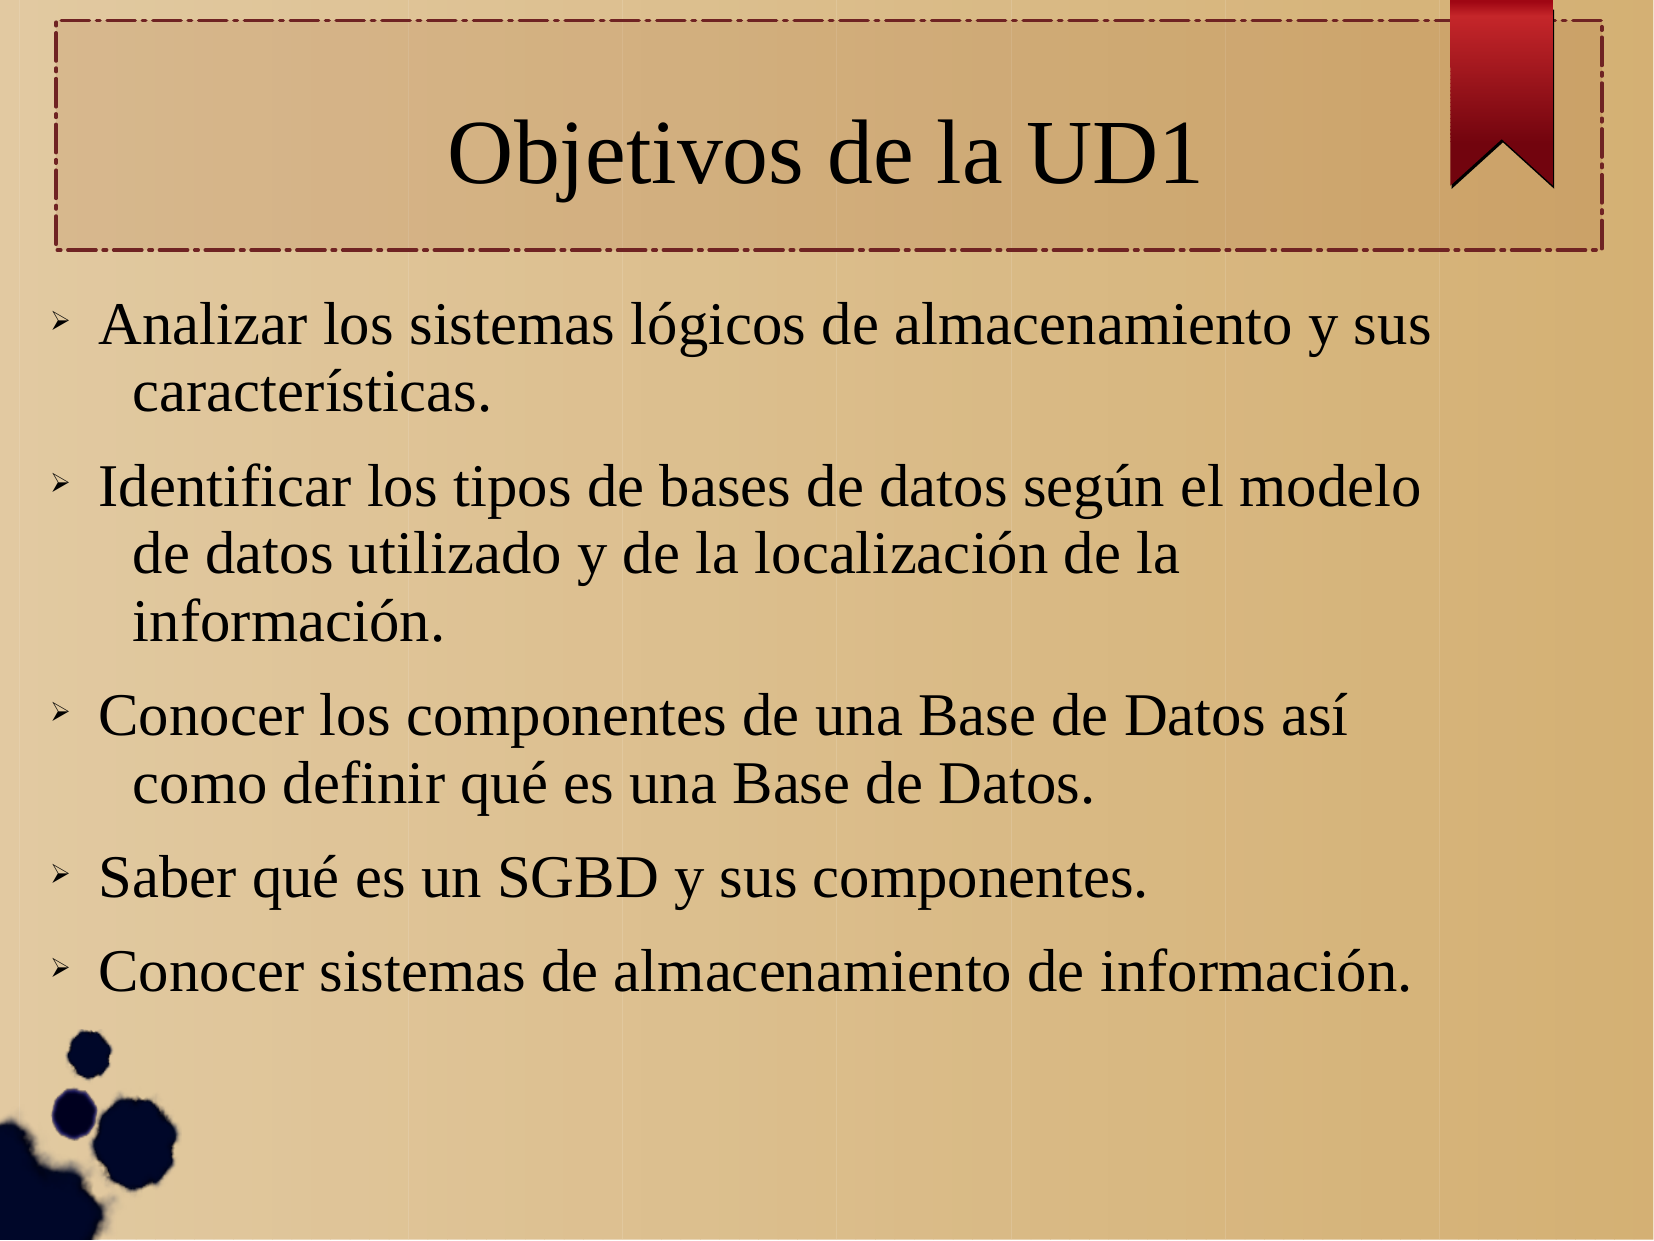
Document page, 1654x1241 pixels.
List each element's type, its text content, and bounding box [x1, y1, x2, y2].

list Analizar los sistemas lógicos de almacenamiento y sus características. Identificar los tipos de bases de datos según el modelo de datos utilizado y de la localización de la información. Conocer los componentes de una Base de Datos así como definir qué es una Base de Datos. Saber qué es un SGBD y sus componentes. Conocer sistemas de almacenamiento de información. [0, 290, 1489, 1010]
title Objetivos de la UD1 [82, 49, 1571, 257]
